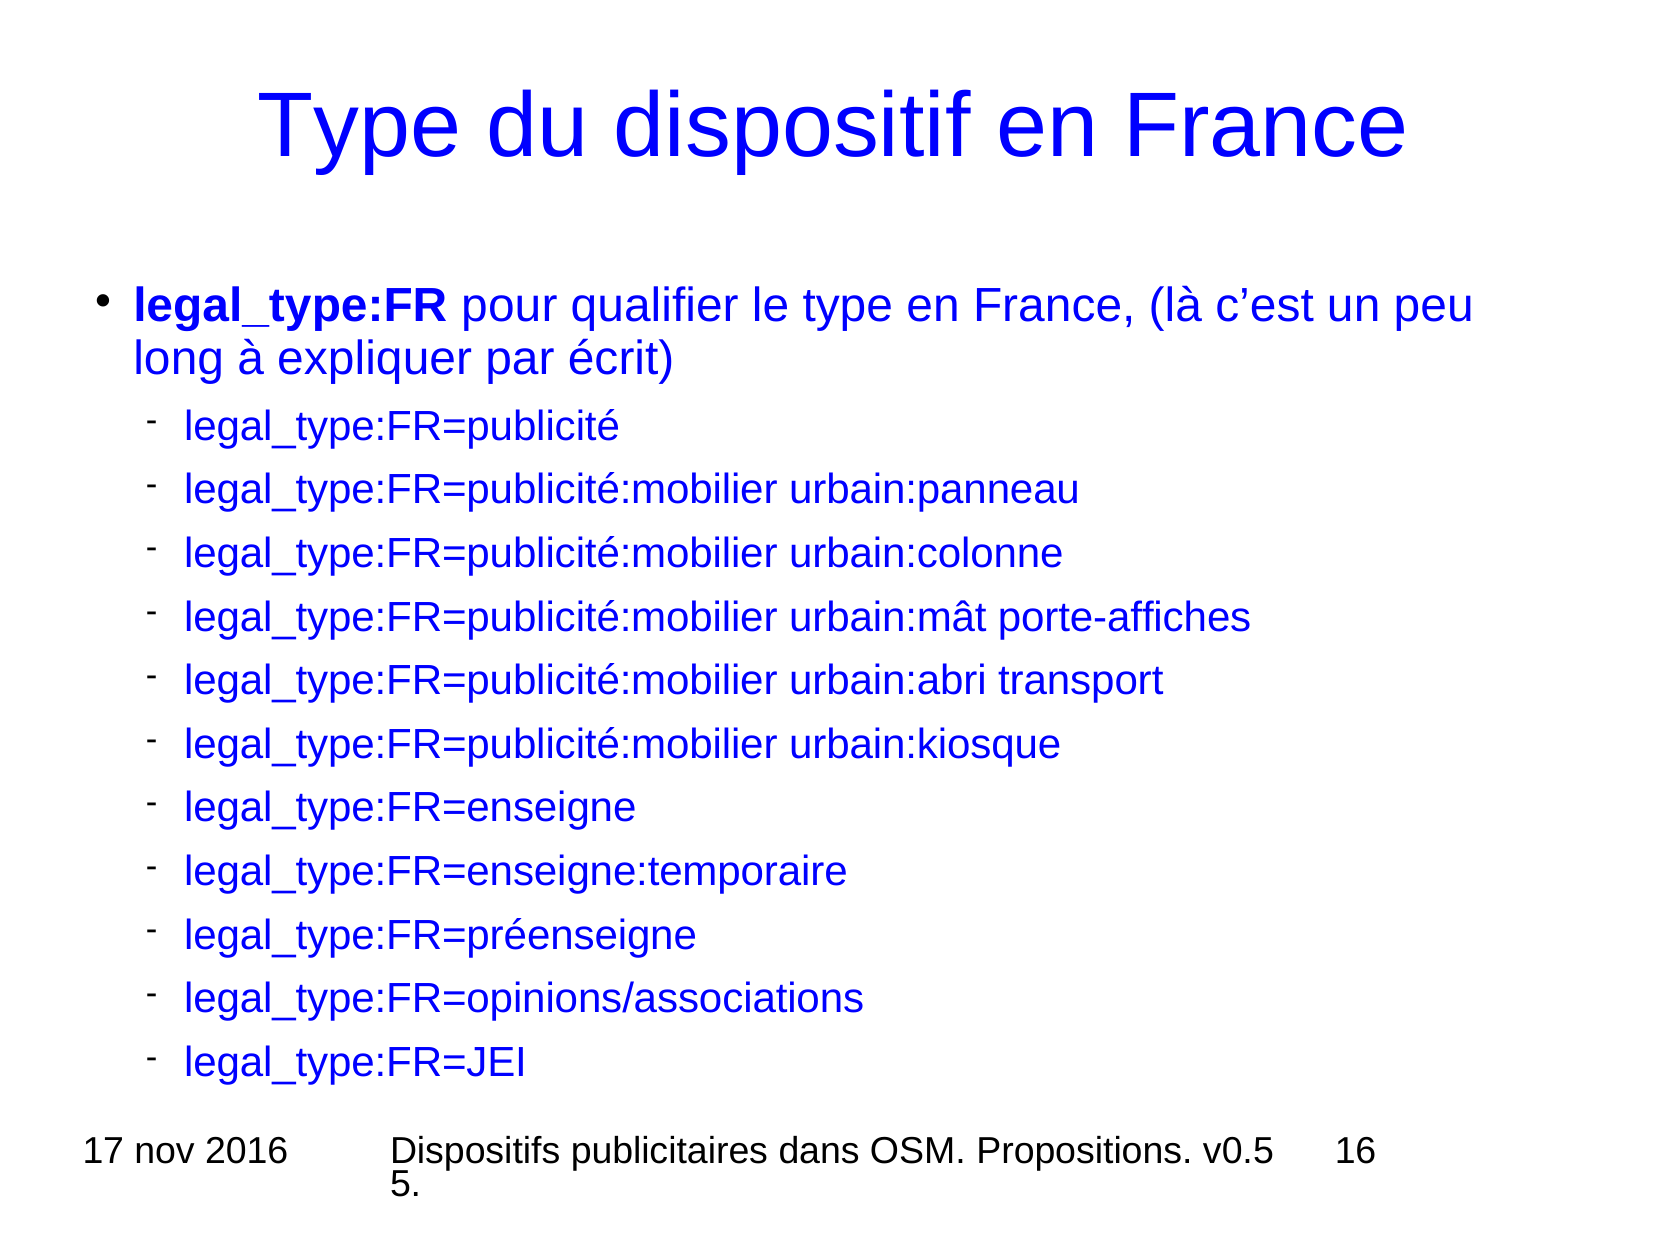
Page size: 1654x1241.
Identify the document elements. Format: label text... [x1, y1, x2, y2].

list legal_type:FR pour qualifier le type en France, (là c’est un peu long à expliquer par écrit) legal_type:FR=publicité legal_type:FR=publicité:mobilier urbain:panneau legal_type:FR=publicité:mobilier urbain:colonne legal_type:FR=publicité:mobilier urbain:mât porte-affiches legal_type:FR=publicité:mobilier urbain:abri transport legal_type:FR=publicité:mobilier urbain:kiosque legal_type:FR=enseigne legal_type:FR=enseigne:temporaire legal_type:FR=préenseigne legal_type:FR=opinions/associations legal_type:FR=JEI [82, 195, 1571, 1096]
title Type du dispositif en France [90, 19, 1579, 225]
